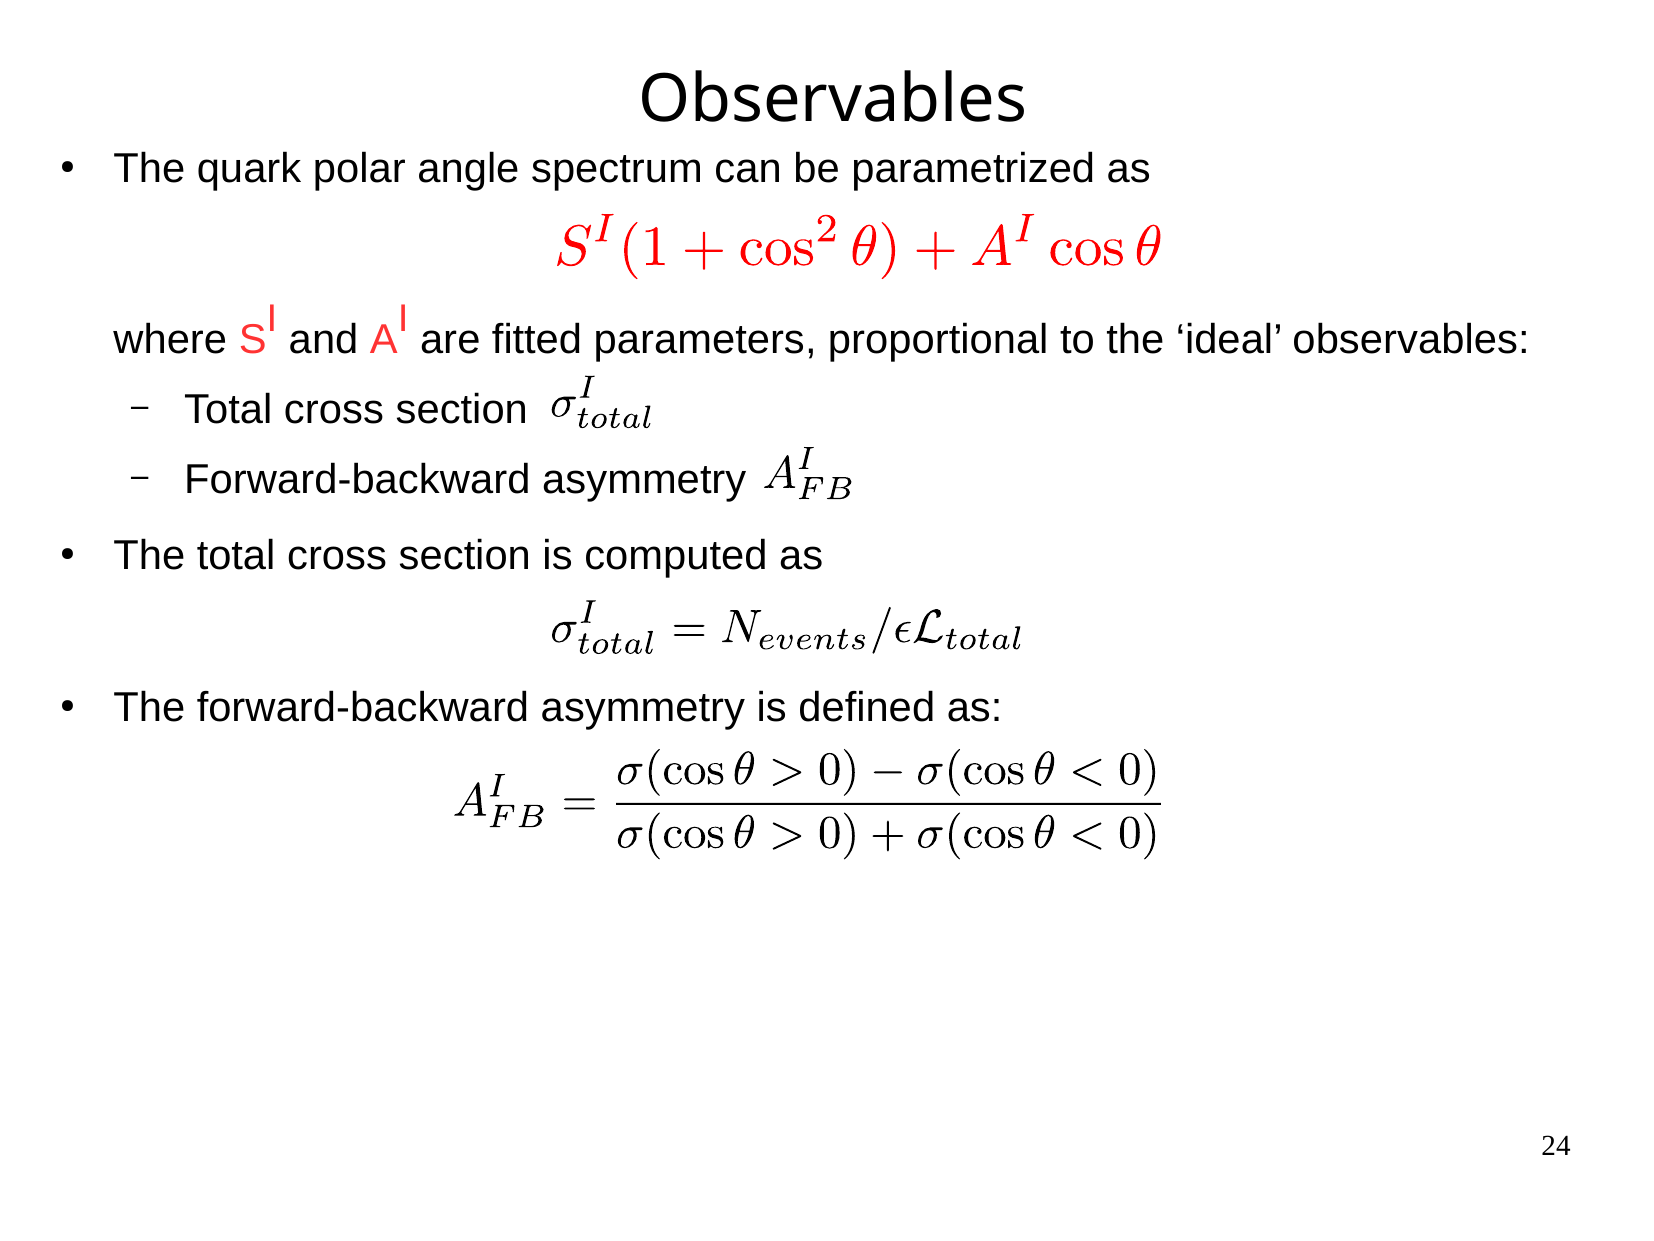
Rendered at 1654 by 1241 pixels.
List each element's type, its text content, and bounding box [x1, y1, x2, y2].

text_box [452, 748, 1161, 860]
text_box [549, 375, 654, 429]
text_box [554, 213, 1163, 280]
list The quark polar angle spectrum can be parametrized as where SI and AI are fitted parameters, proportional to the ‘ideal’ observables: Total cross section Forward-backward asymmetry The total cross section is computed as The forward-backward asymmetry is defined as: [42, 144, 1622, 1241]
text_box [550, 600, 1023, 655]
text_box [762, 446, 854, 500]
title Observables [56, 22, 1610, 144]
